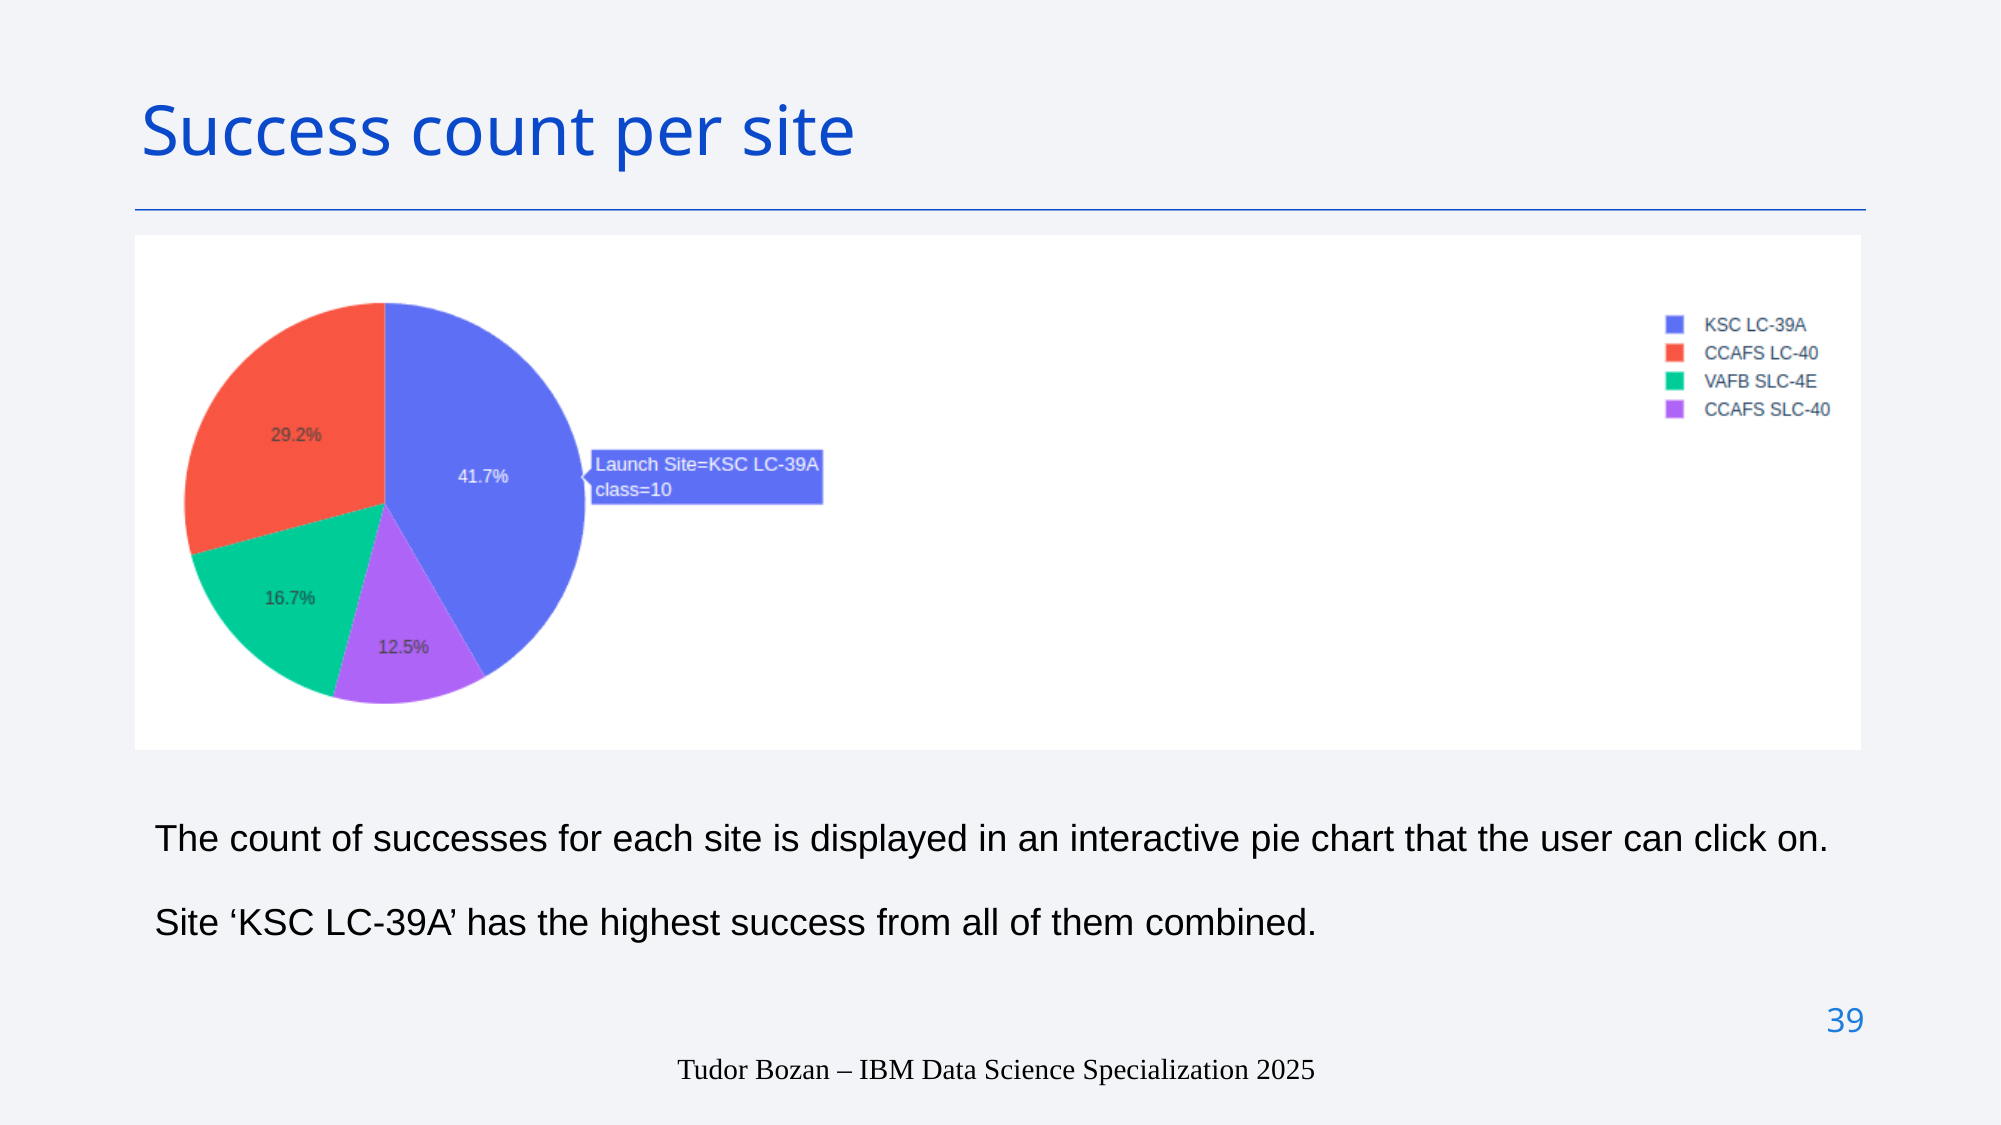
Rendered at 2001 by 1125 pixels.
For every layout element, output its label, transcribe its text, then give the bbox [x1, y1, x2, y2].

text_box <number> [1429, 988, 1880, 1055]
picture [0, 0, 2001, 1125]
text_box The count of successes for each site is displayed in an interactive pie chart that the user can click on. Site ‘KSC LC-39A’ has the highest success from all of them combined. [139, 810, 1846, 951]
text_box Success count per site [126, 88, 1852, 179]
